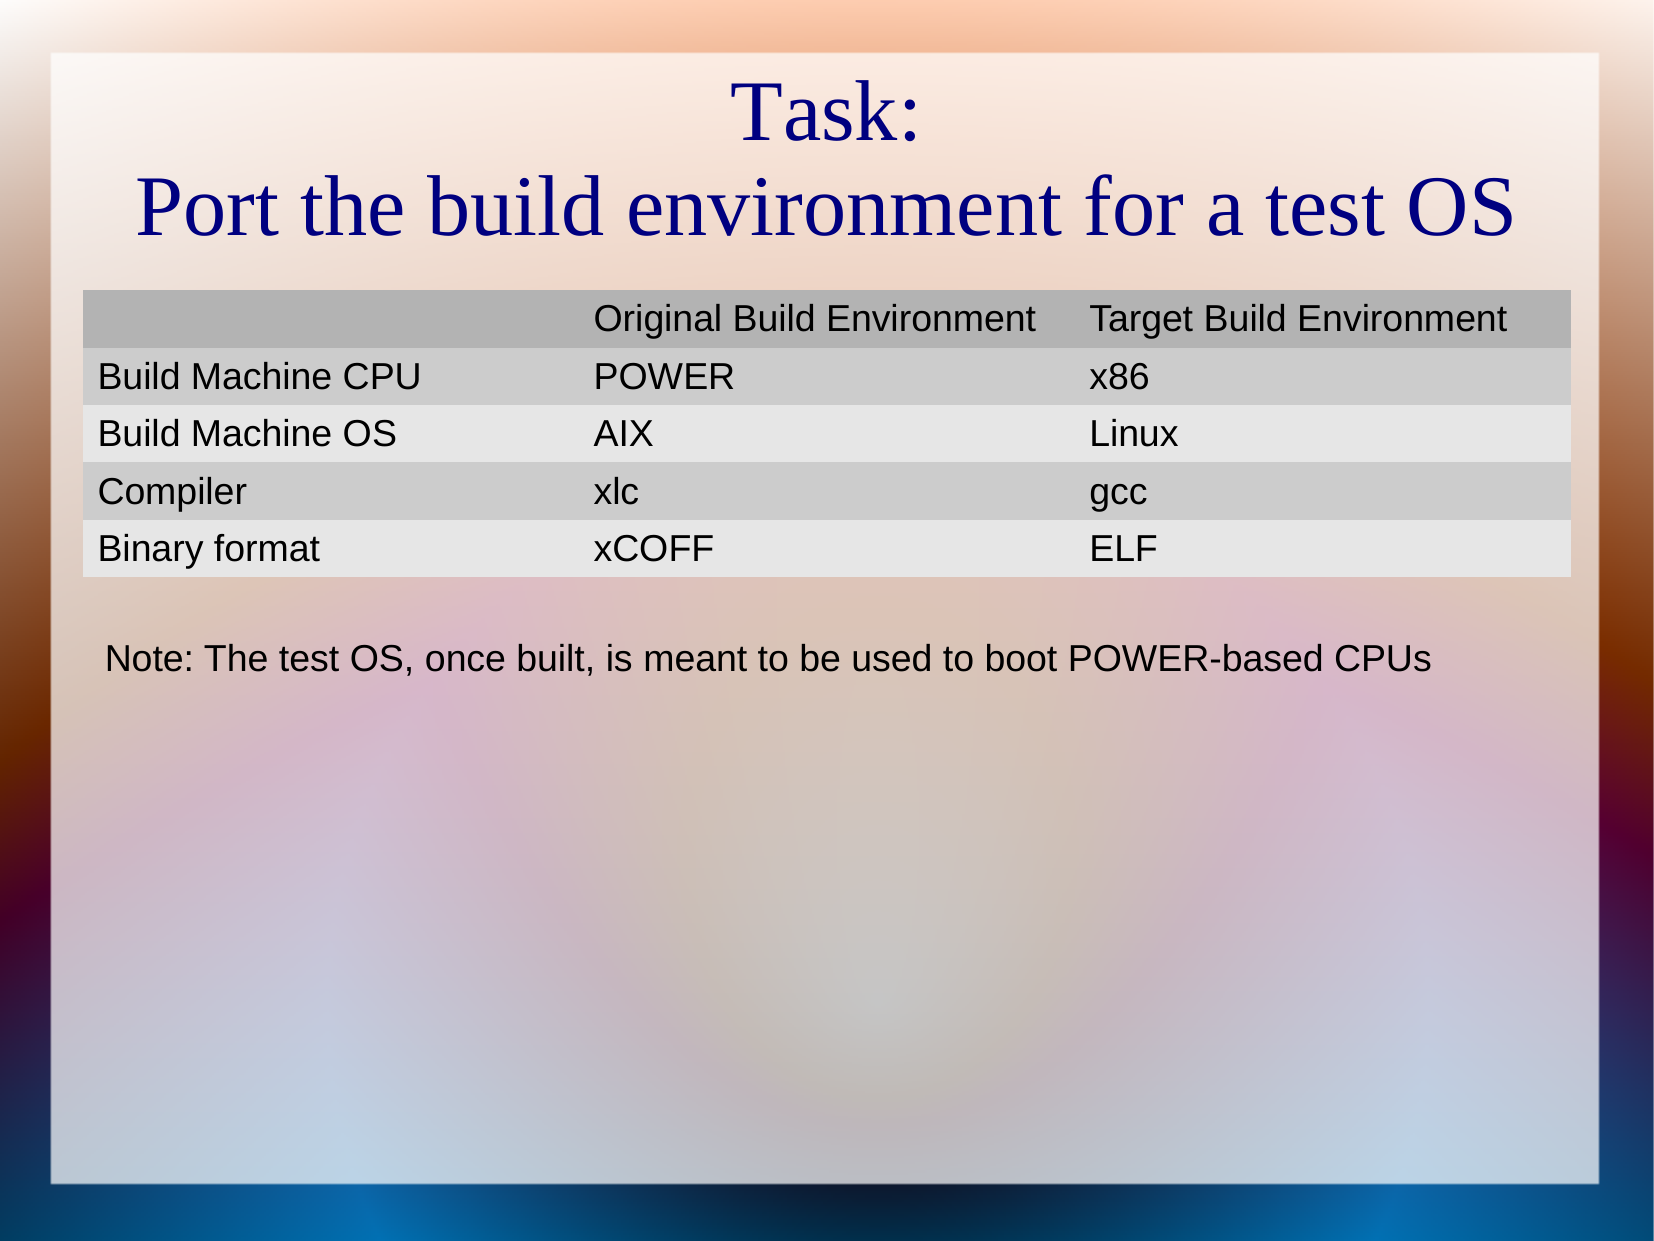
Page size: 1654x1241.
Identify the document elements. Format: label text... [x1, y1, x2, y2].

table_cell gcc [1075, 462, 1571, 520]
table_cell Compiler [83, 462, 579, 520]
table_cell Build Machine CPU [83, 348, 579, 405]
table_cell Linux [1075, 405, 1571, 462]
table_cell POWER [579, 348, 1075, 405]
picture [0, 0, 1654, 1241]
table_cell Build Machine OS [83, 405, 579, 462]
table_cell xCOFF [579, 520, 1075, 577]
table_cell xlc [579, 462, 1075, 520]
table_header Target Build Environment [1075, 290, 1571, 348]
table_header [83, 290, 579, 348]
table_cell x86 [1075, 348, 1571, 405]
title Task: Port the build environment for a test OS [82, 55, 1571, 263]
table_cell AIX [579, 405, 1075, 462]
table_cell ELF [1075, 520, 1571, 577]
table_header Original Build Environment [579, 290, 1075, 348]
table_cell Binary format [83, 520, 579, 577]
text_box Note: The test OS, once built, is meant to be used to boot POWER-based CPUs [90, 630, 1449, 687]
